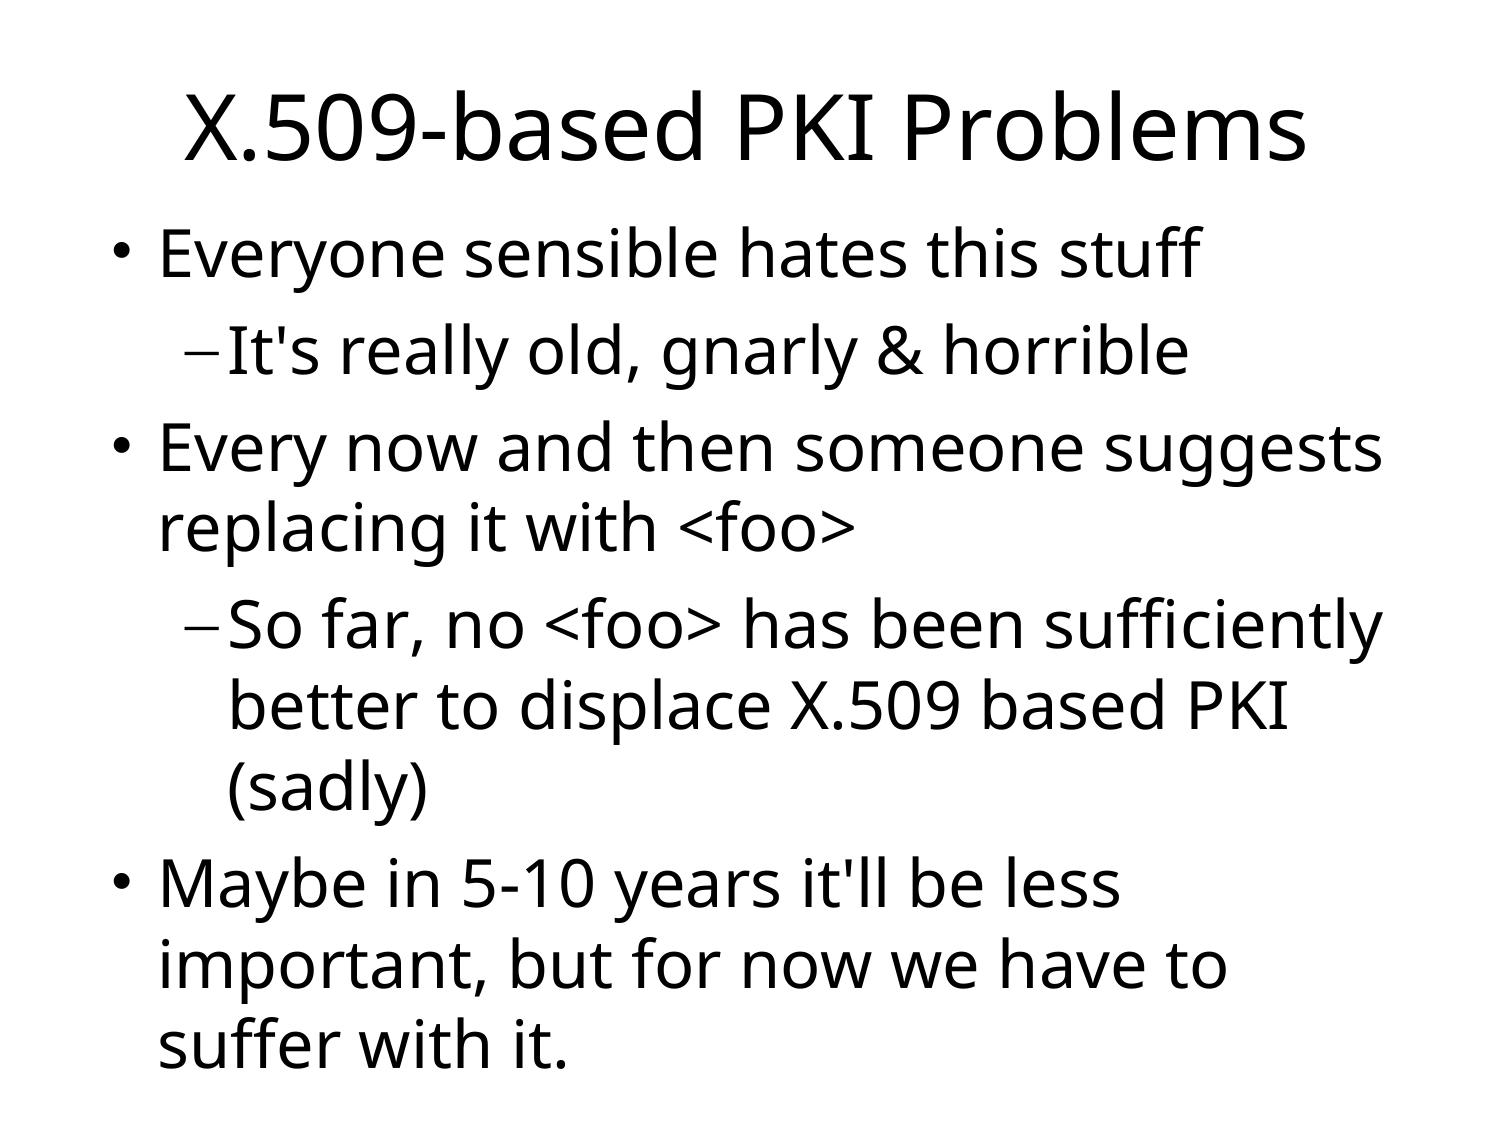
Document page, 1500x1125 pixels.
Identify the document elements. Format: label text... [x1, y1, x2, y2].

text_box Everyone sensible hates this stuff It's really old, gnarly & horrible Every now and then someone suggests replacing it with <foo> So far, no <foo> has been sufficiently better to displace X.509 based PKI (sadly) Maybe in 5-10 years it'll be less important, but for now we have to suffer with it. [110, 209, 1386, 1106]
text_box X.509-based PKI Problems [110, 29, 1386, 209]
